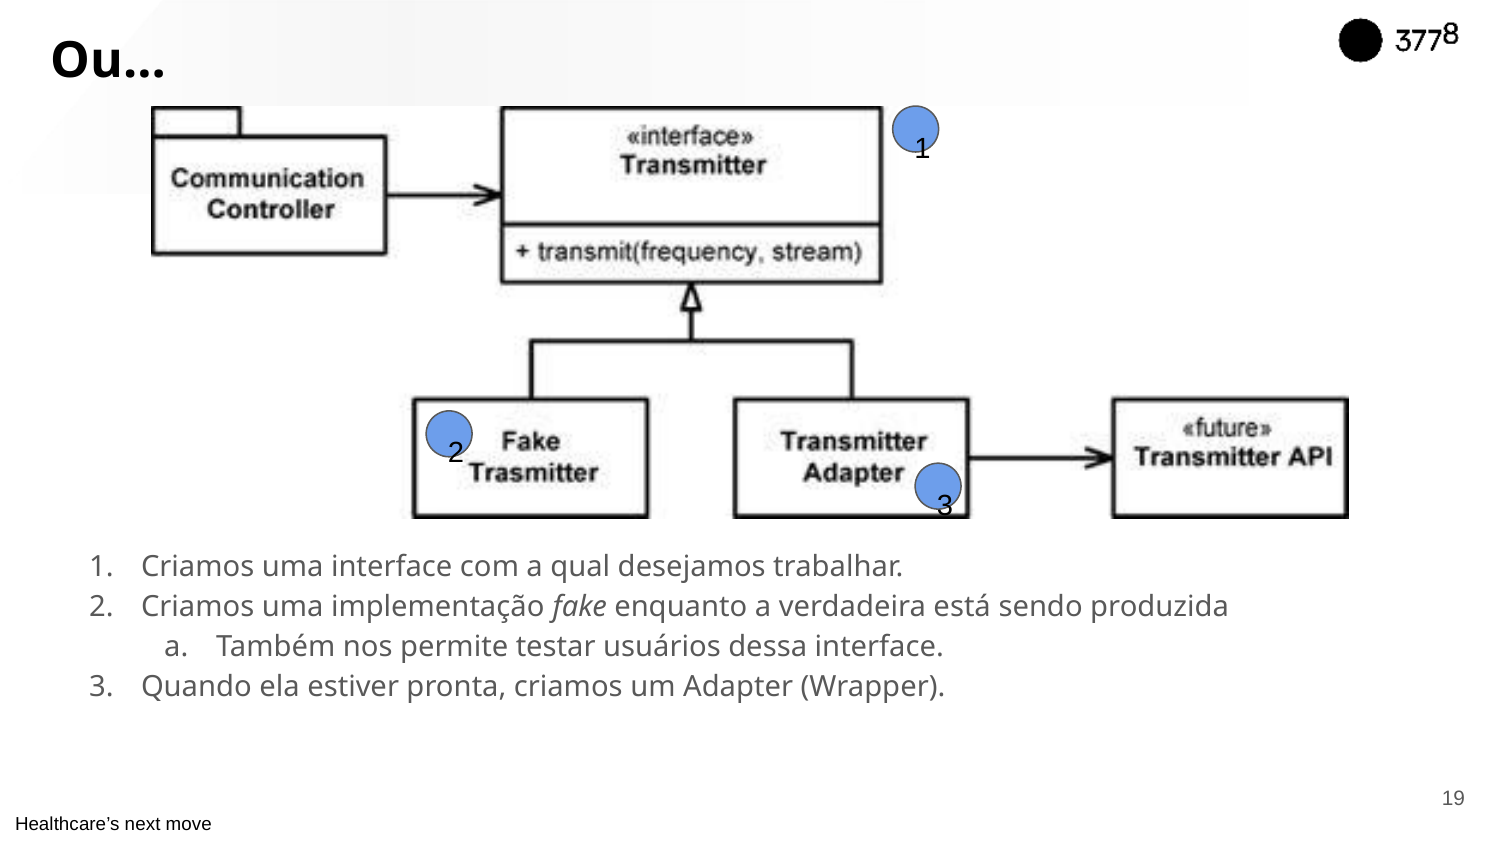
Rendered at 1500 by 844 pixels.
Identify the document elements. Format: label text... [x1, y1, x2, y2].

text_box 2 [426, 410, 473, 457]
picture [0, 0, 1500, 519]
text_box 3 [915, 463, 962, 510]
list Criamos uma interface com a qual desejamos trabalhar. Criamos uma implementação fake enquanto a verdadeira está sendo produzida Também nos permite testar usuários dessa interface. Quando ela estiver pronta, criamos um Adapter (Wrapper). [51, 526, 1449, 750]
title Ou… [35, 12, 1308, 107]
slide_number <number> [1389, 764, 1480, 830]
text_box 1 [892, 106, 939, 153]
